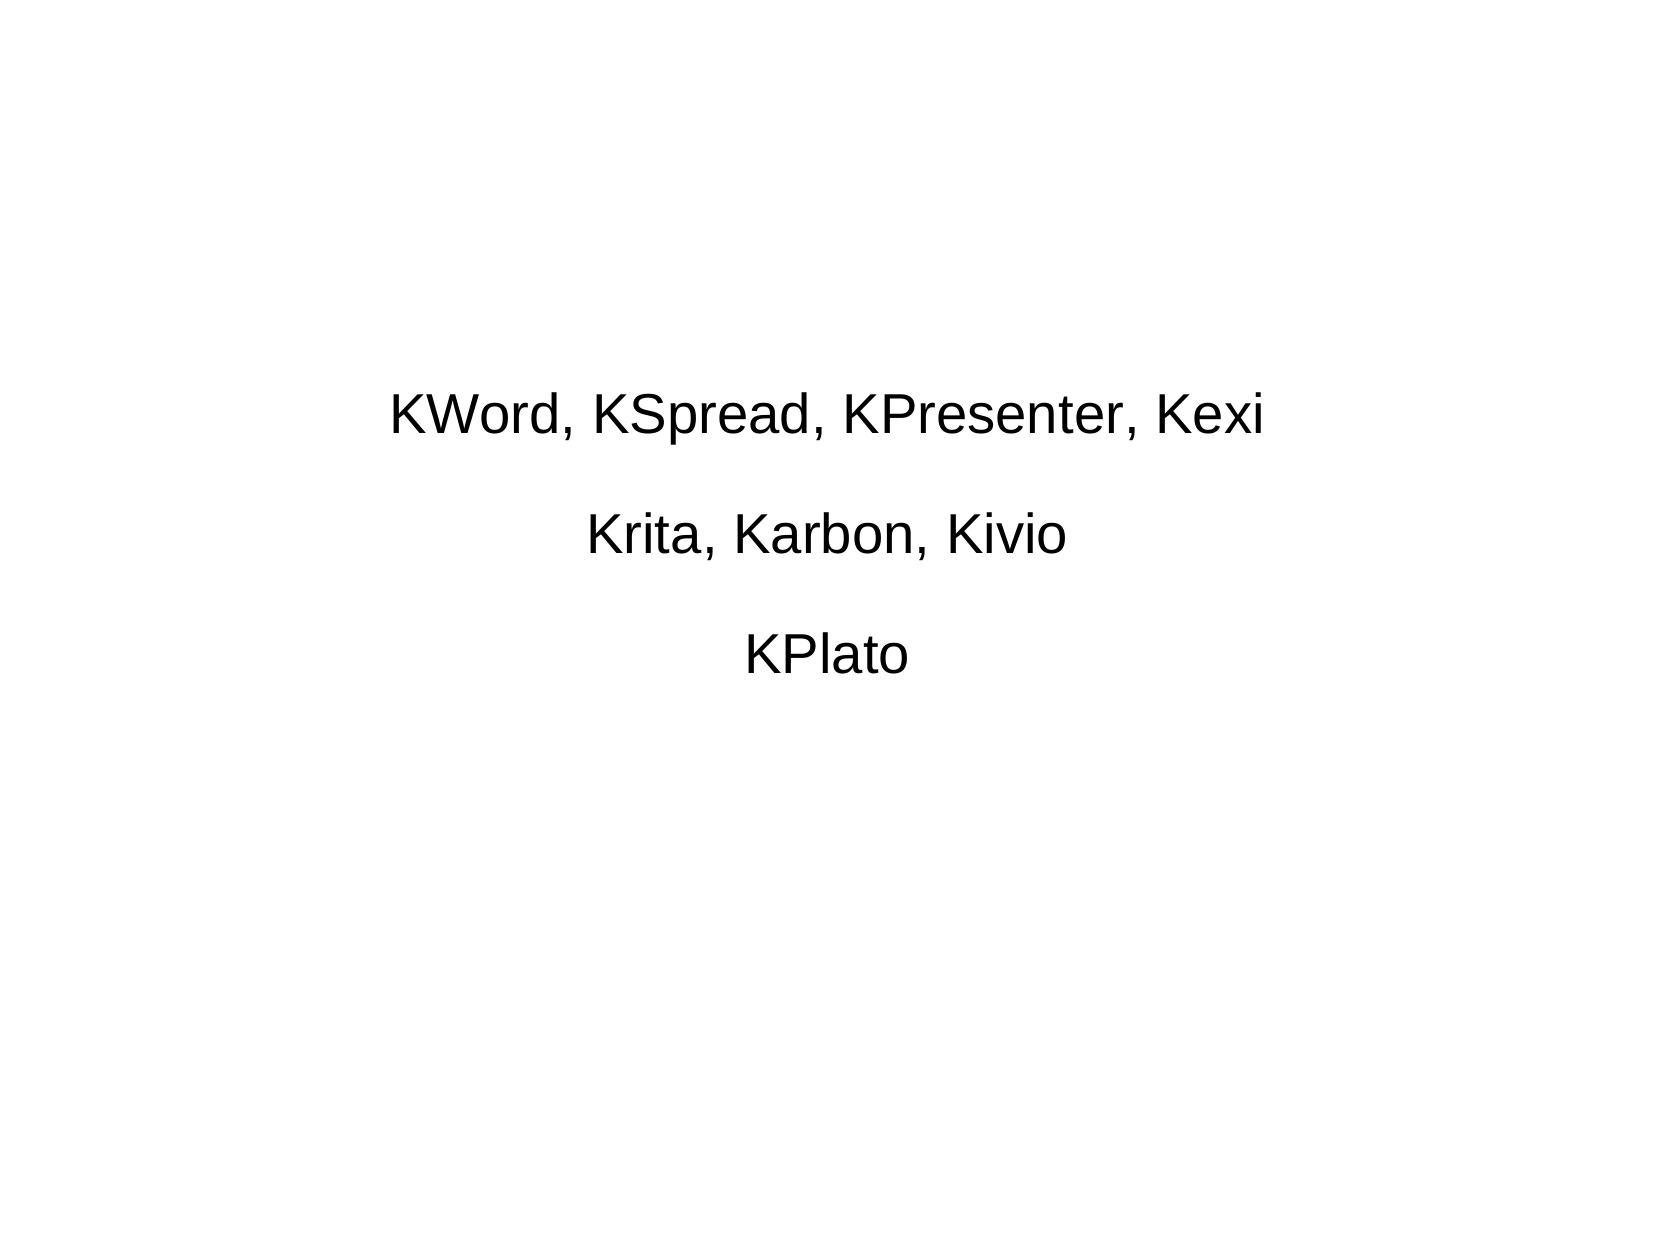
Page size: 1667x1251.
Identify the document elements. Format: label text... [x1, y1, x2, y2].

subtitle KWord, KSpread, KPresenter, Kexi Krita, Karbon, Kivio KPlato [0, 386, 1667, 855]
